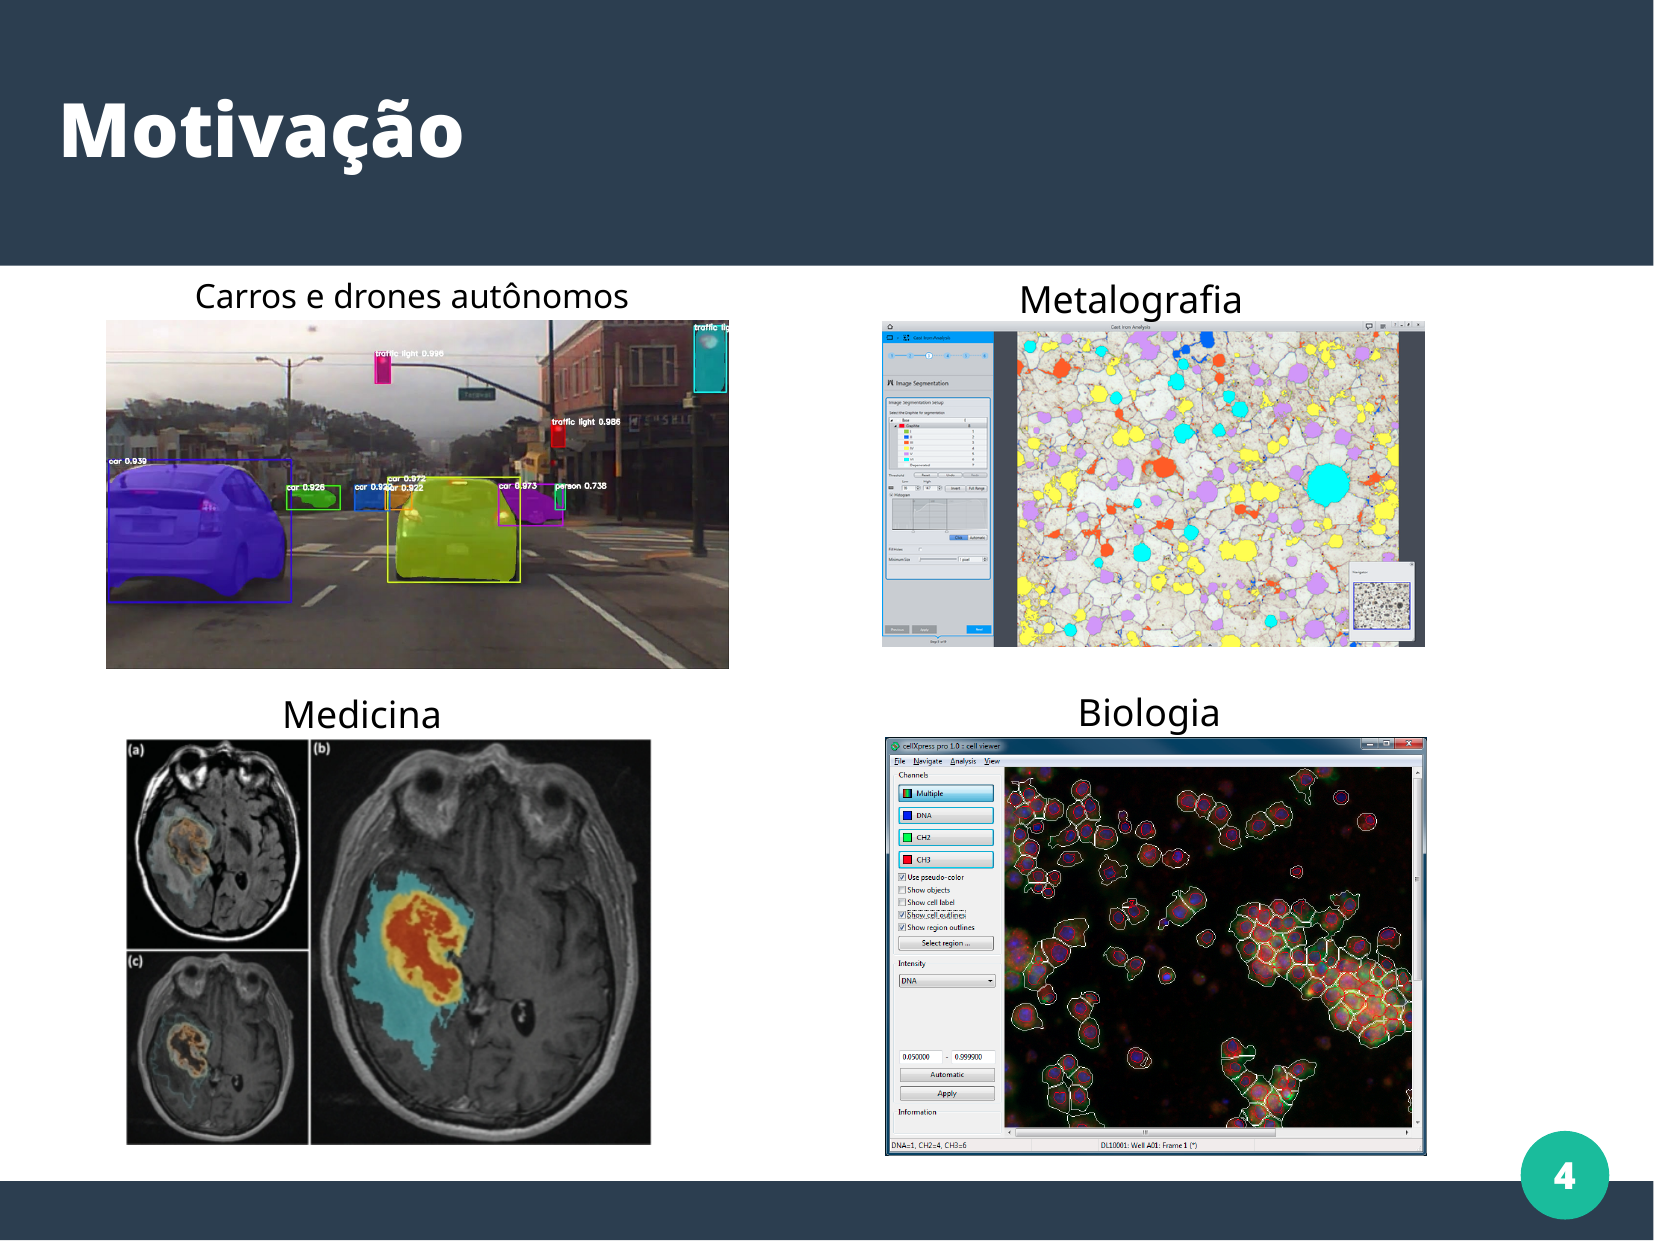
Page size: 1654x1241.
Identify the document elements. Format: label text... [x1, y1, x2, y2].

picture [882, 321, 1425, 647]
text_box Medicina [267, 680, 622, 740]
text_box Metalografia [1003, 266, 1654, 325]
picture [126, 739, 652, 1145]
text_box Carros e drones autônomos [180, 265, 709, 323]
picture [885, 737, 1427, 1156]
text_box Biologia [1062, 679, 1388, 738]
picture [106, 320, 729, 669]
title Motivação [59, 49, 1595, 207]
